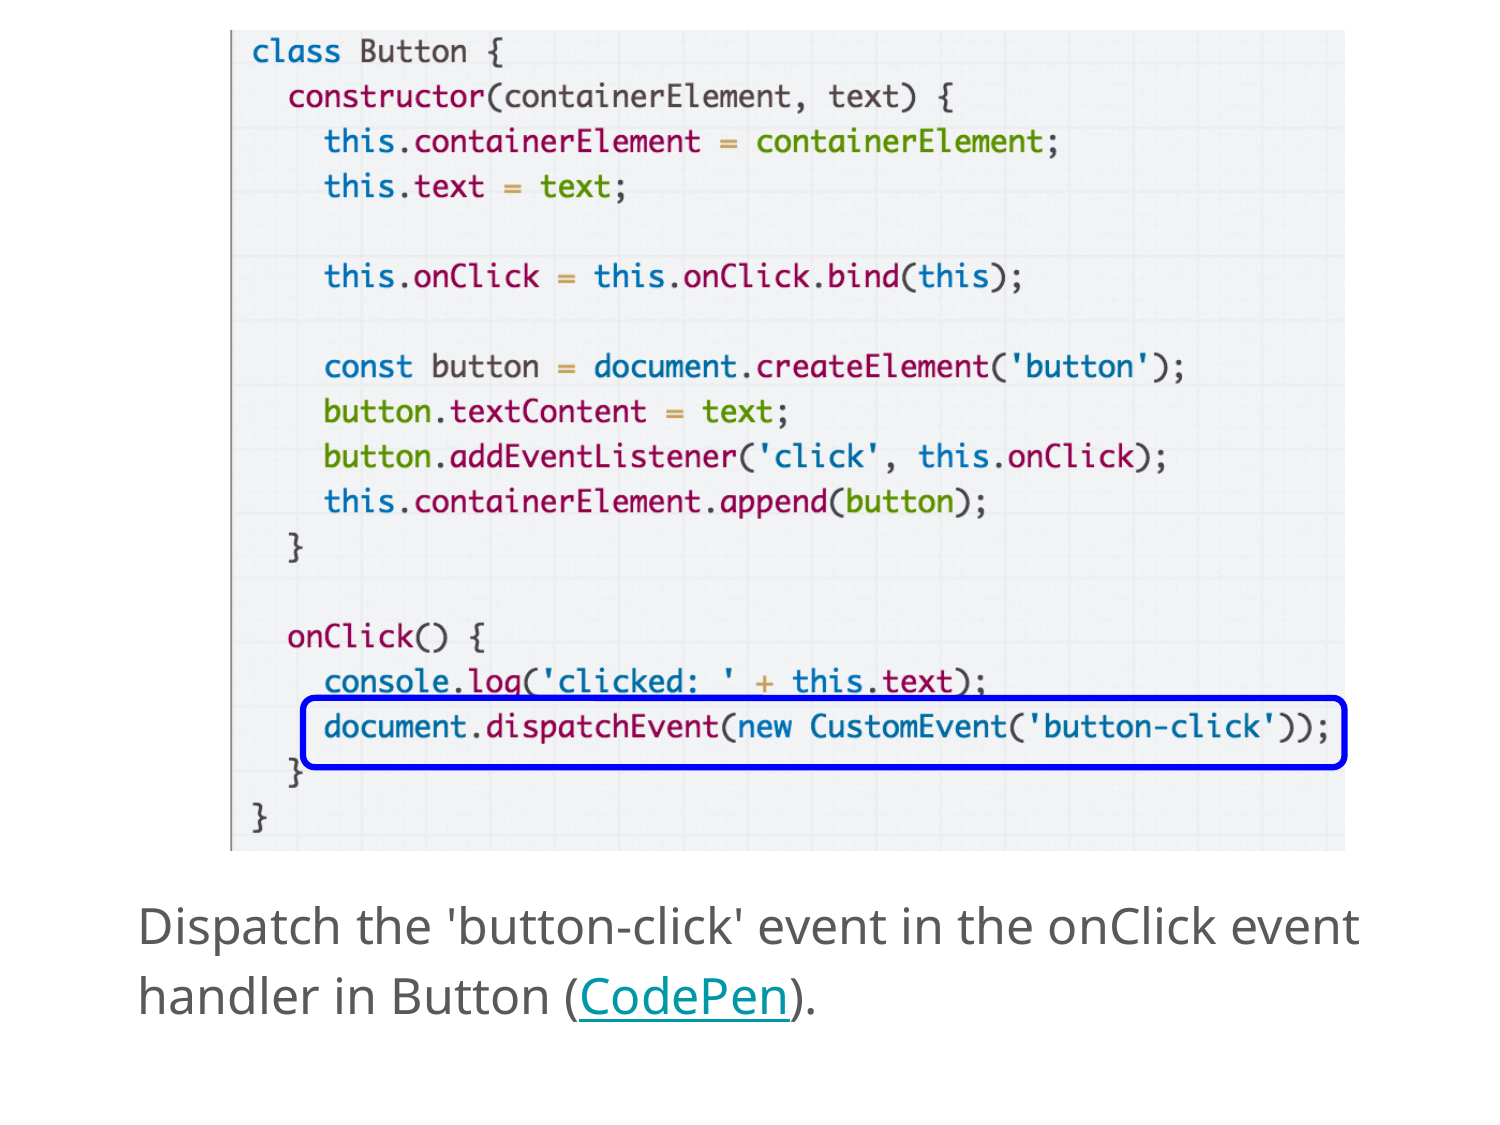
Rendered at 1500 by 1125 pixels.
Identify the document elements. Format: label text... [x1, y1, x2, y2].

picture [307, 701, 1341, 764]
list Dispatch the 'button-click' event in the onClick event handler in Button (CodePen). [122, 870, 1378, 1064]
picture [230, 30, 1345, 851]
